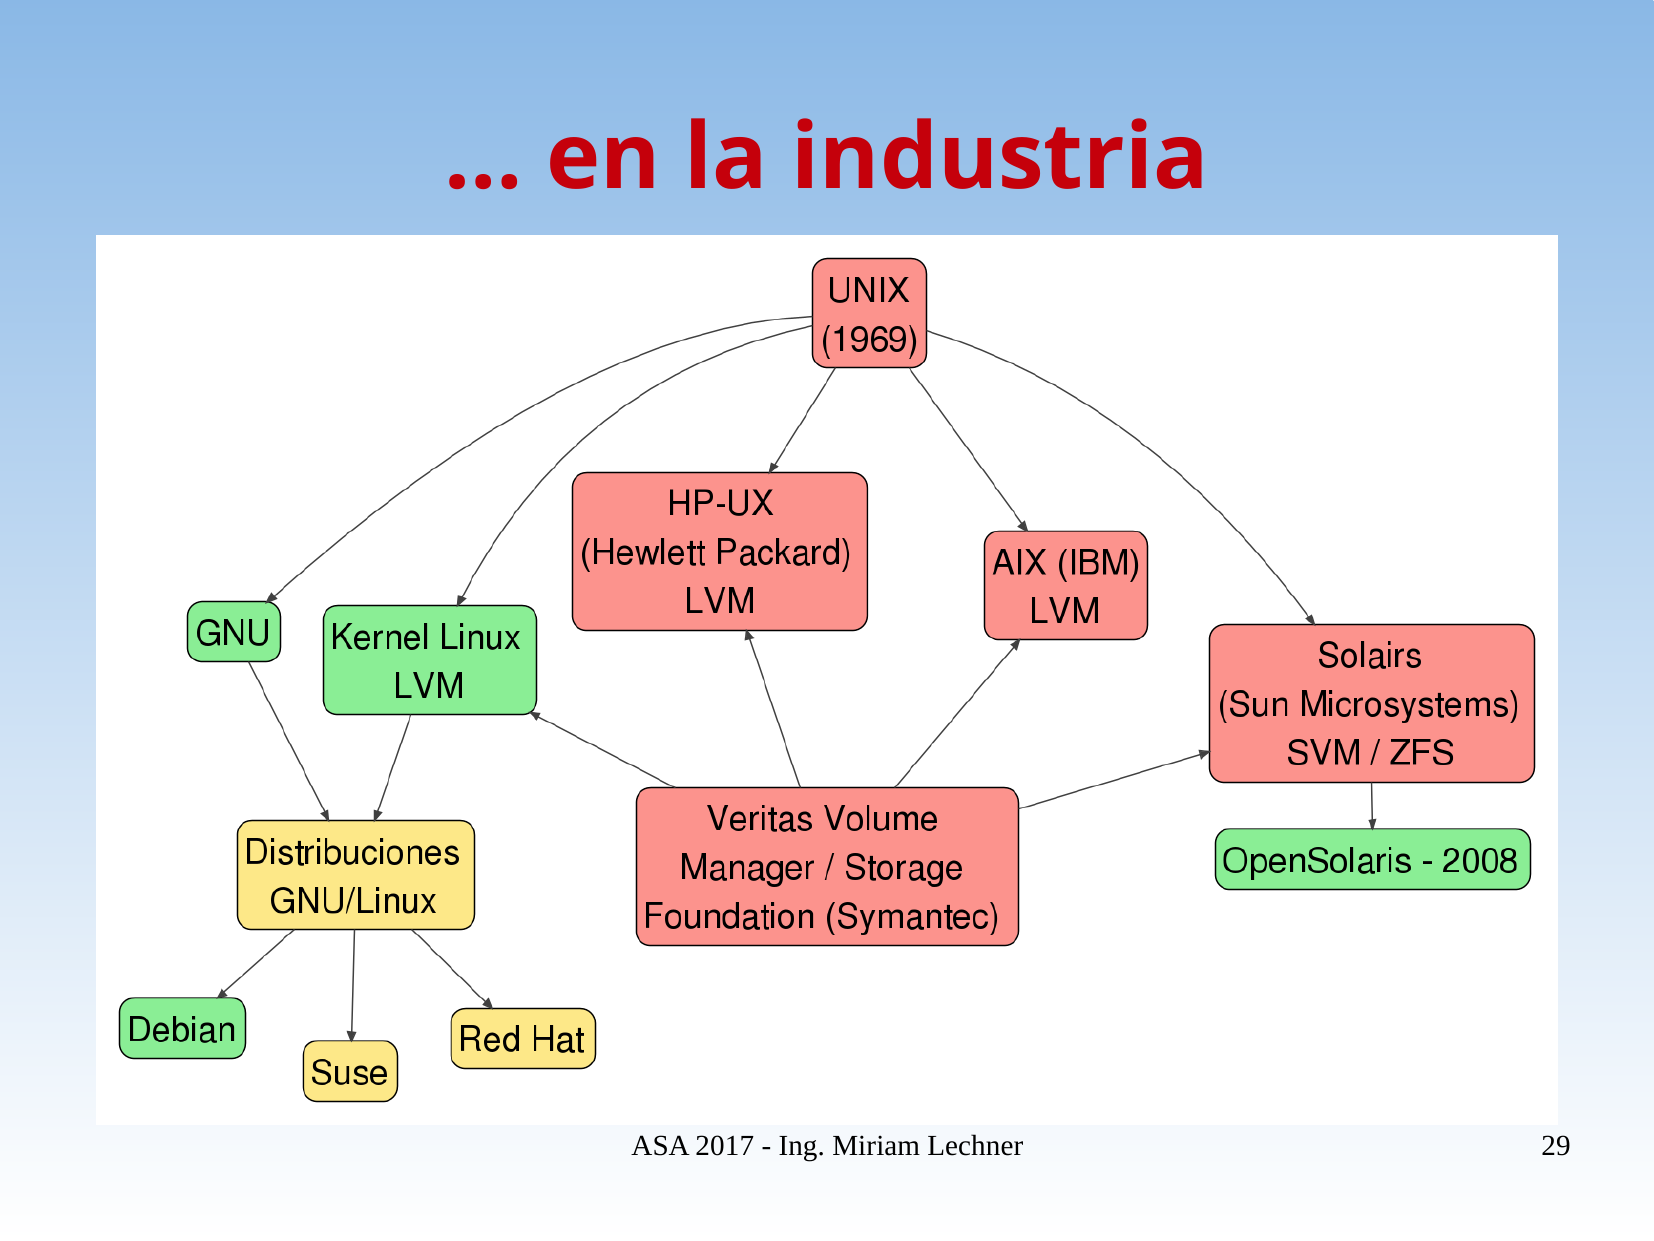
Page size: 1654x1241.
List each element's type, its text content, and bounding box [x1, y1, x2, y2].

picture [96, 235, 1558, 1125]
title … en la industria [82, 49, 1571, 257]
